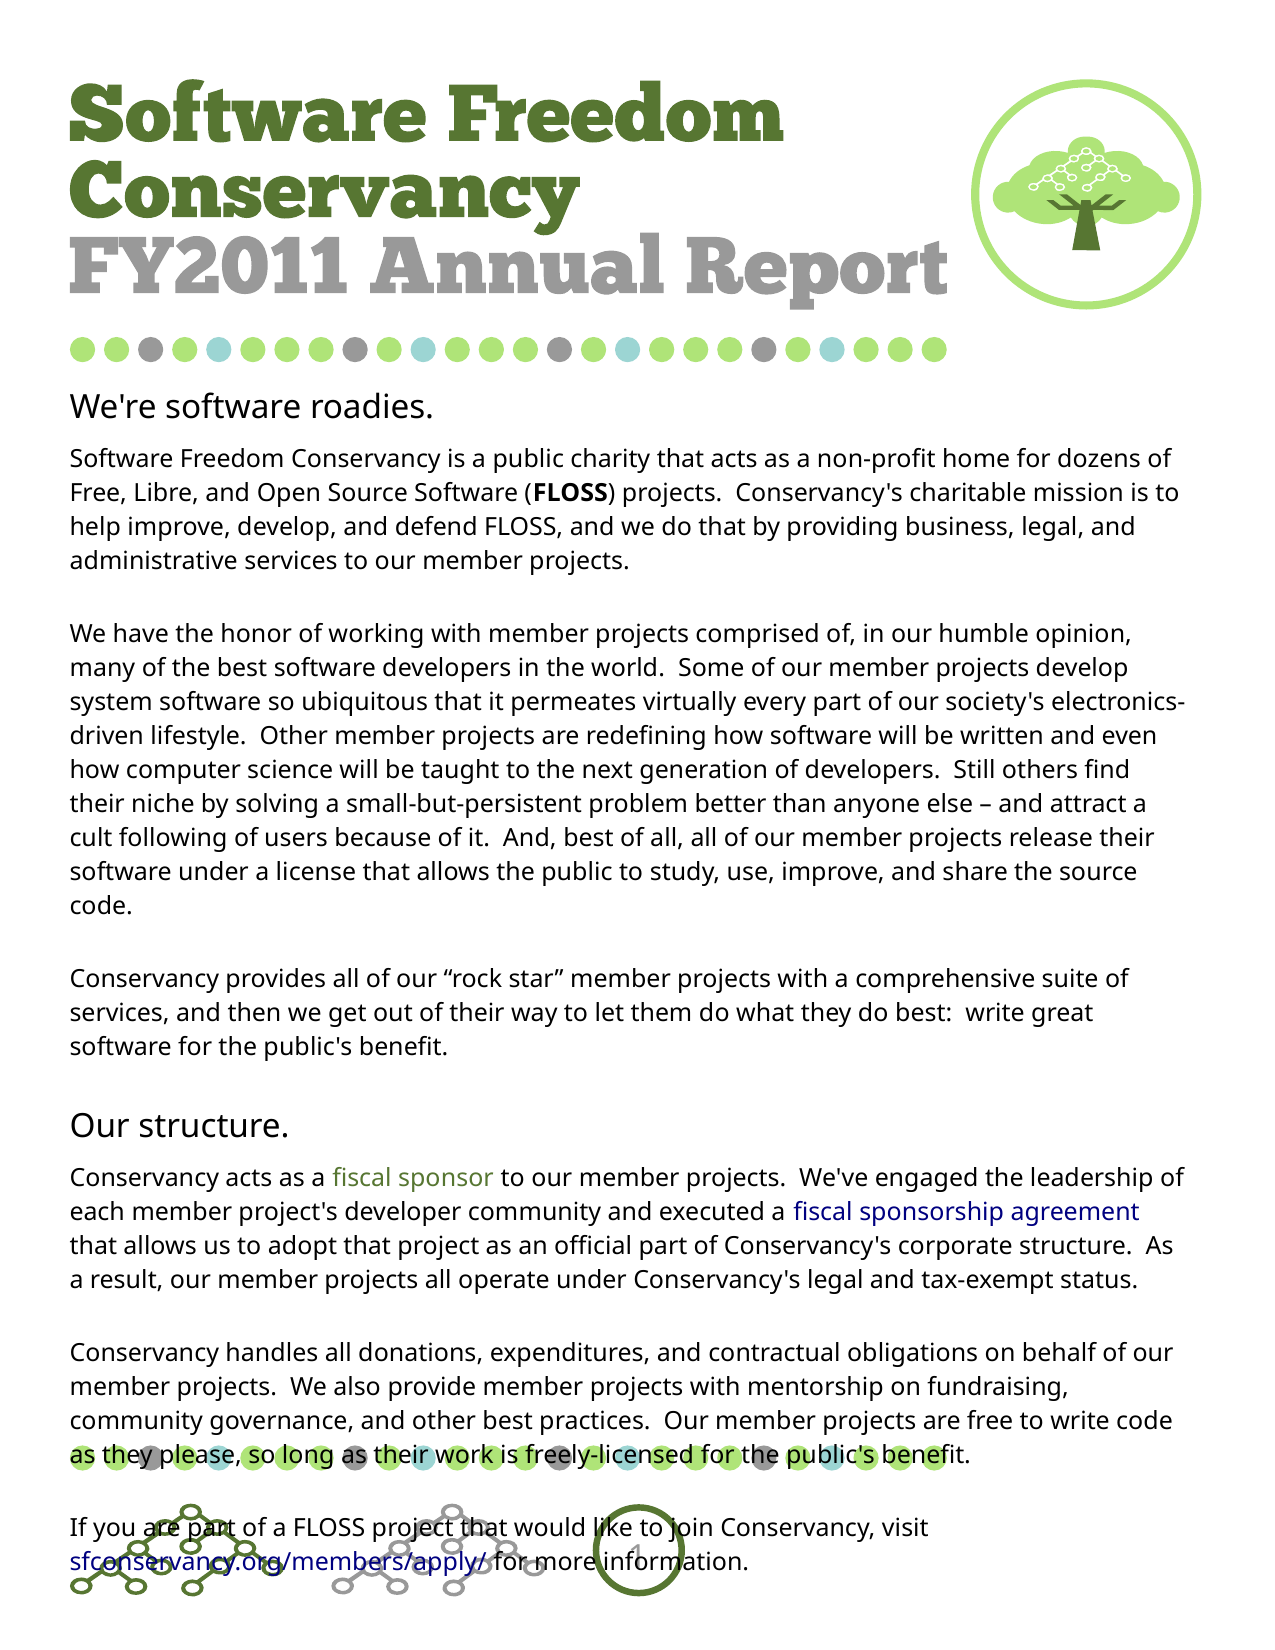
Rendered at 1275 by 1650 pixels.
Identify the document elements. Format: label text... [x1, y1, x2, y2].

list We're software roadies. Software Freedom Conservancy is a public charity that acts as a non-profit home for dozens of Free, Libre, and Open Source Software (FLOSS) projects. Conservancy's charitable mission is to help improve, develop, and defend FLOSS, and we do that by providing business, legal, and administrative services to our member projects. We have the honor of working with member projects comprised of, in our humble opinion, many of the best software developers in the world. Some of our member projects develop system software so ubiquitous that it permeates virtually every part of our society's electronics-driven lifestyle. Other member projects are redefining how software will be written and even how computer science will be taught to the next generation of developers. Still others find their niche by solving a small-but-persistent problem better than anyone else – and attract a cult following of users because of it. And, best of all, all of our member projects release their software under a license that allows the public to study, use, improve, and share the source code. Conservancy provides all of our “rock star” member projects with a comprehensive suite of services, and then we get out of their way to let them do what they do best: write great software for the public's benefit. Our structure. Conservancy acts as a fiscal sponsor to our member projects. We've engaged the leadership of each member project's developer community and executed a fiscal sponsorship agreement that allows us to adopt that project as an official part of Conservancy's corporate structure. As a result, our member projects all operate under Conservancy's legal and tax-exempt status. Conservancy handles all donations, expenditures, and contractual obligations on behalf of our member projects. We also provide member projects with mentorship on fundraising, community governance, and other best practices. Our member projects are free to write code as they please, so long as their work is freely-licensed for the public's benefit. If you are part of a FLOSS project that would like to join Conservancy, visit sfconservancy.org/members/apply/ for more information. [69, 383, 1192, 1462]
